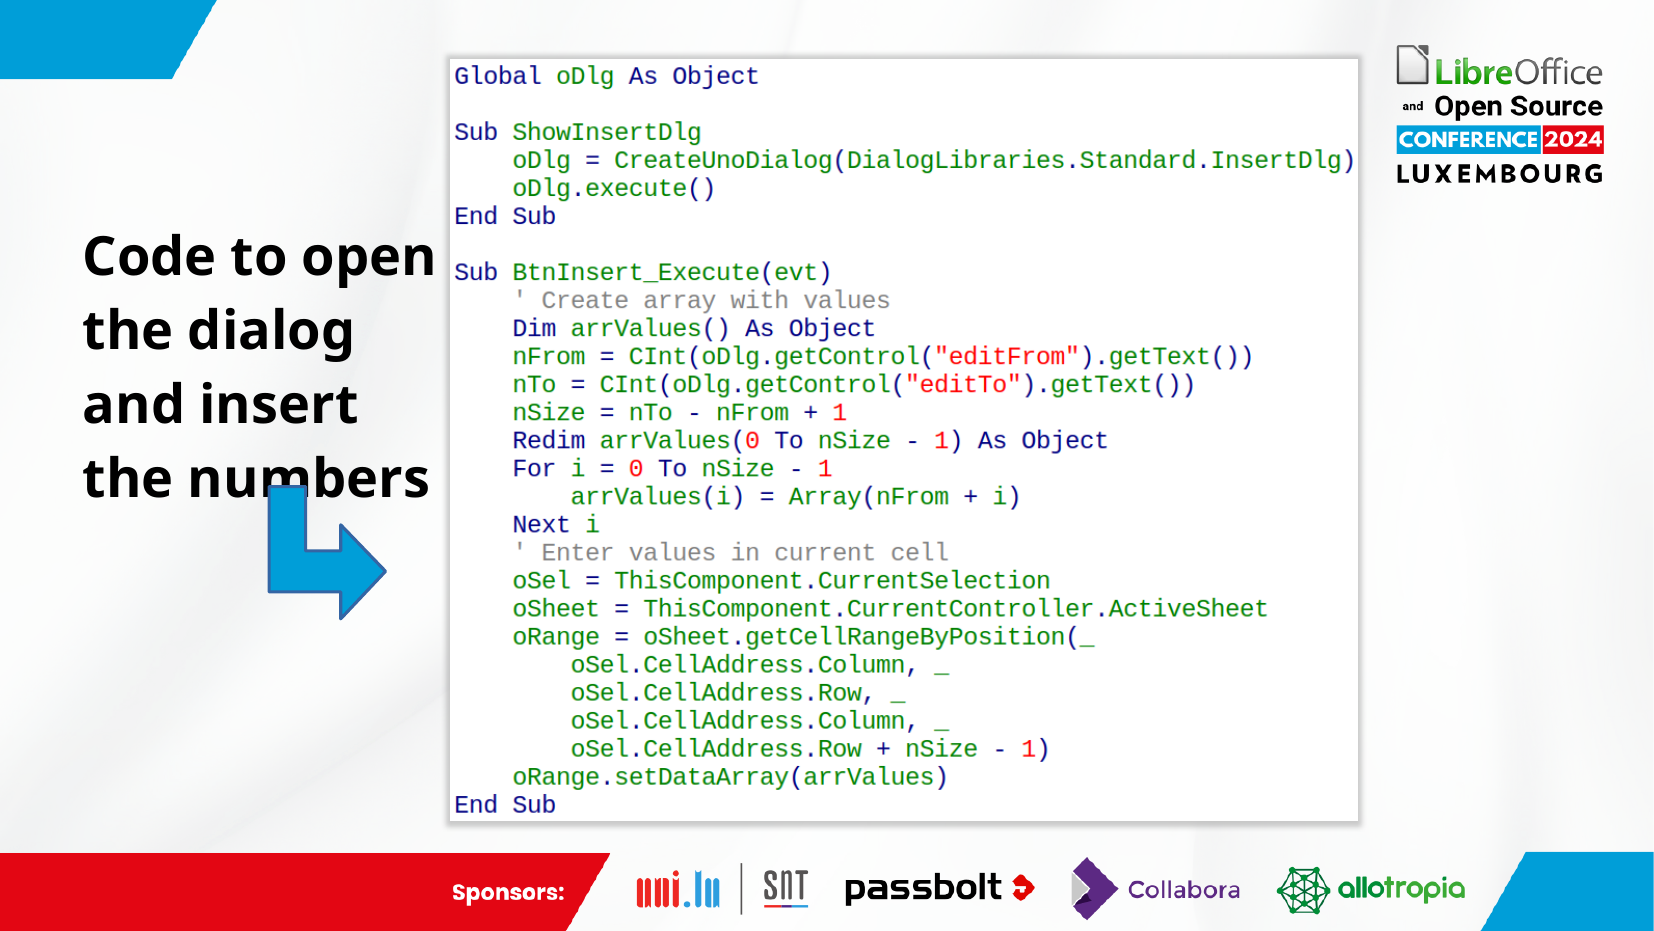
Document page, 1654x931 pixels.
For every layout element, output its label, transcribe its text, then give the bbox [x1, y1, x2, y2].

picture [0, 0, 1654, 931]
list Code to open the dialog and insert the numbers [82, 217, 444, 827]
text_box [269, 486, 386, 619]
